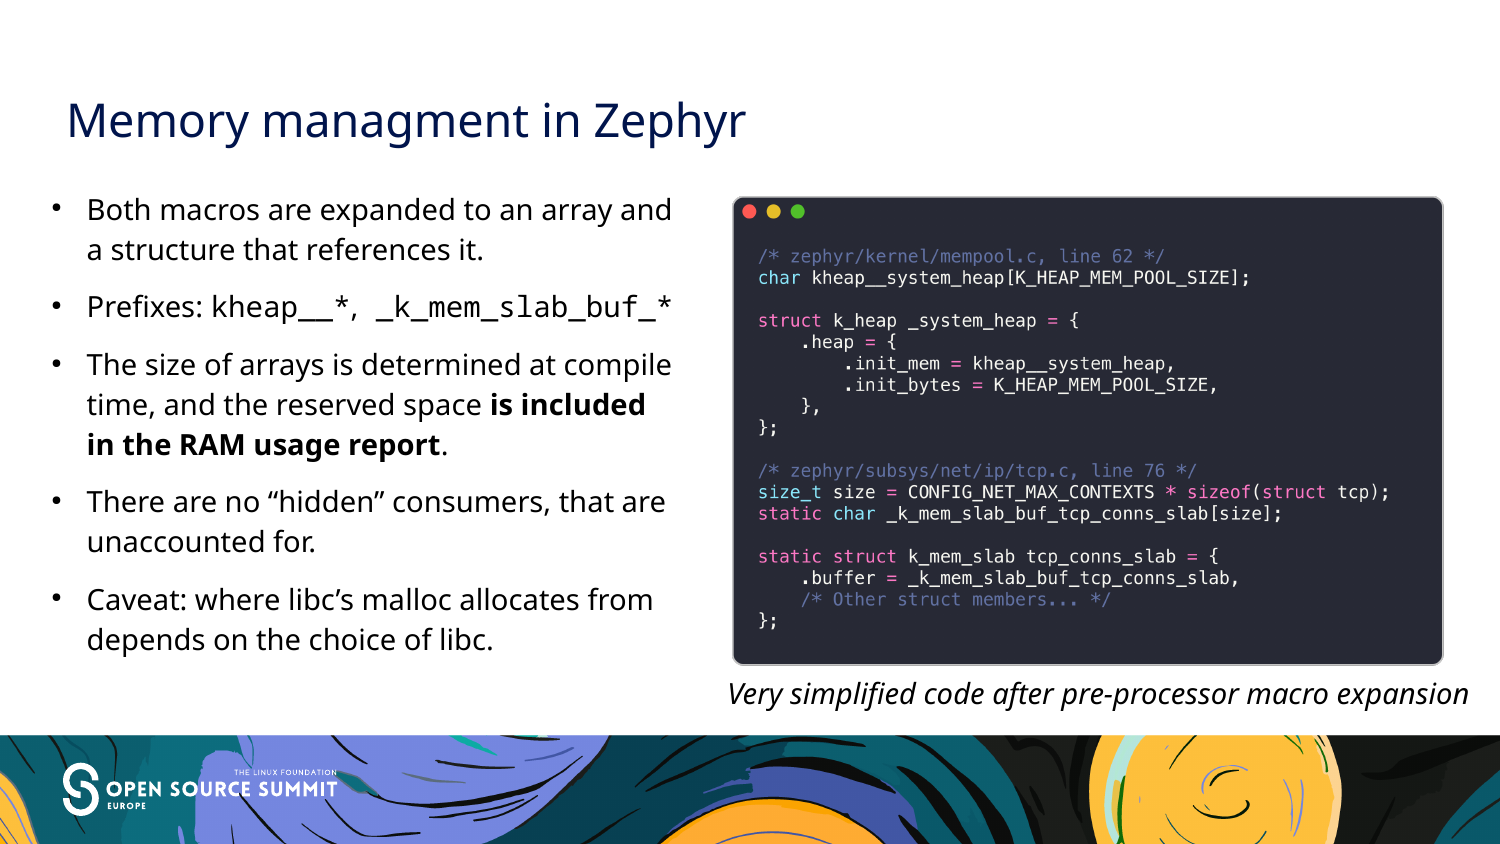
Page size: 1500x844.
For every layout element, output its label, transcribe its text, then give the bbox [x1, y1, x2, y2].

text_box Very simplified code after pre-processor macro expansion [712, 666, 1500, 751]
title Memory managment in Zephyr [51, 72, 1449, 167]
picture [0, 0, 1500, 844]
list Both macros are expanded to an array and a structure that references it. Prefixes: kheap__*, _k_mem_slab_buf_* The size of arrays is determined at compile time, and the reserved space is included in the RAM usage report. There are no “hidden” consumers, that are unaccounted for. Caveat: where libc’s malloc allocates from depends on the choice of libc. [51, 189, 676, 713]
